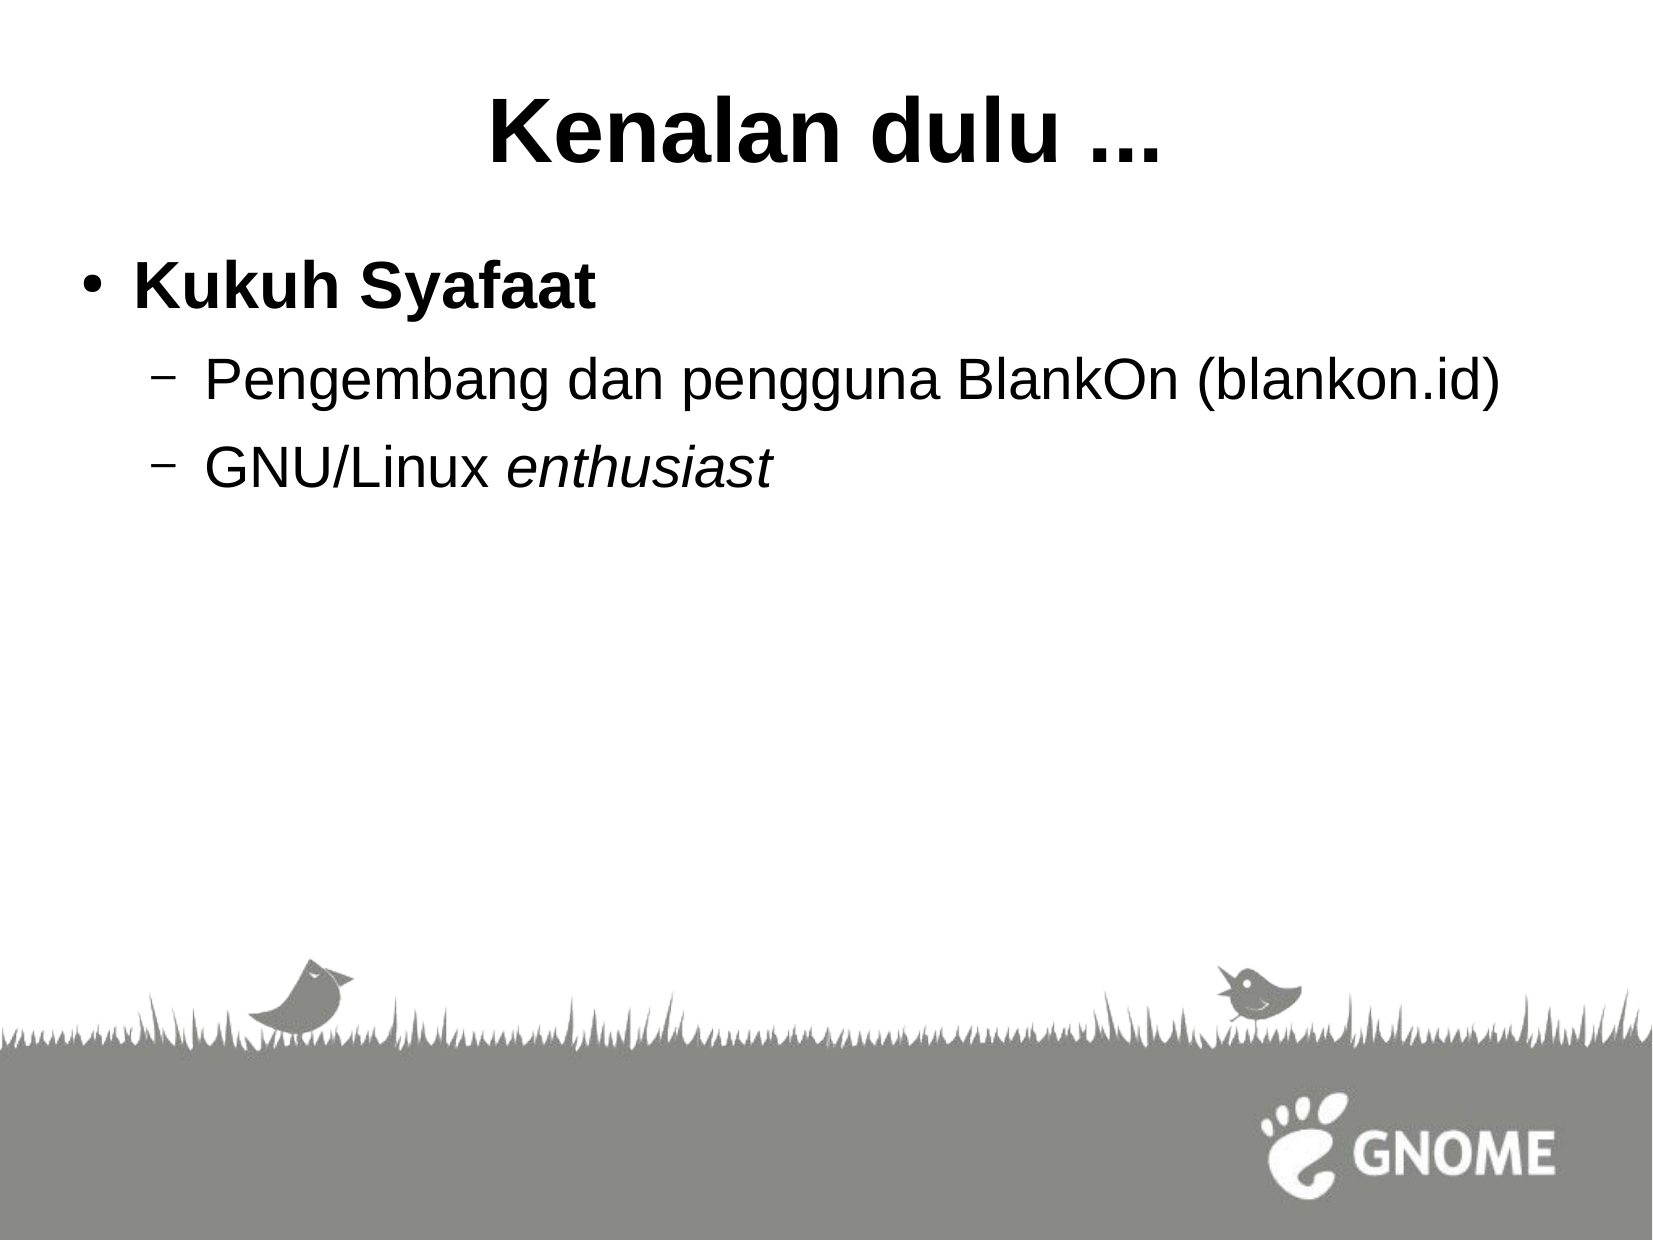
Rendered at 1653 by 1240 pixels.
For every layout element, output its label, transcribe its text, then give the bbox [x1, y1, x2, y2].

title Kenalan dulu ... [68, 25, 1584, 237]
picture [0, 0, 1653, 1240]
list Kukuh Syafaat Pengembang dan pengguna BlankOn (blankon.id) GNU/Linux enthusiast [62, 248, 1595, 945]
